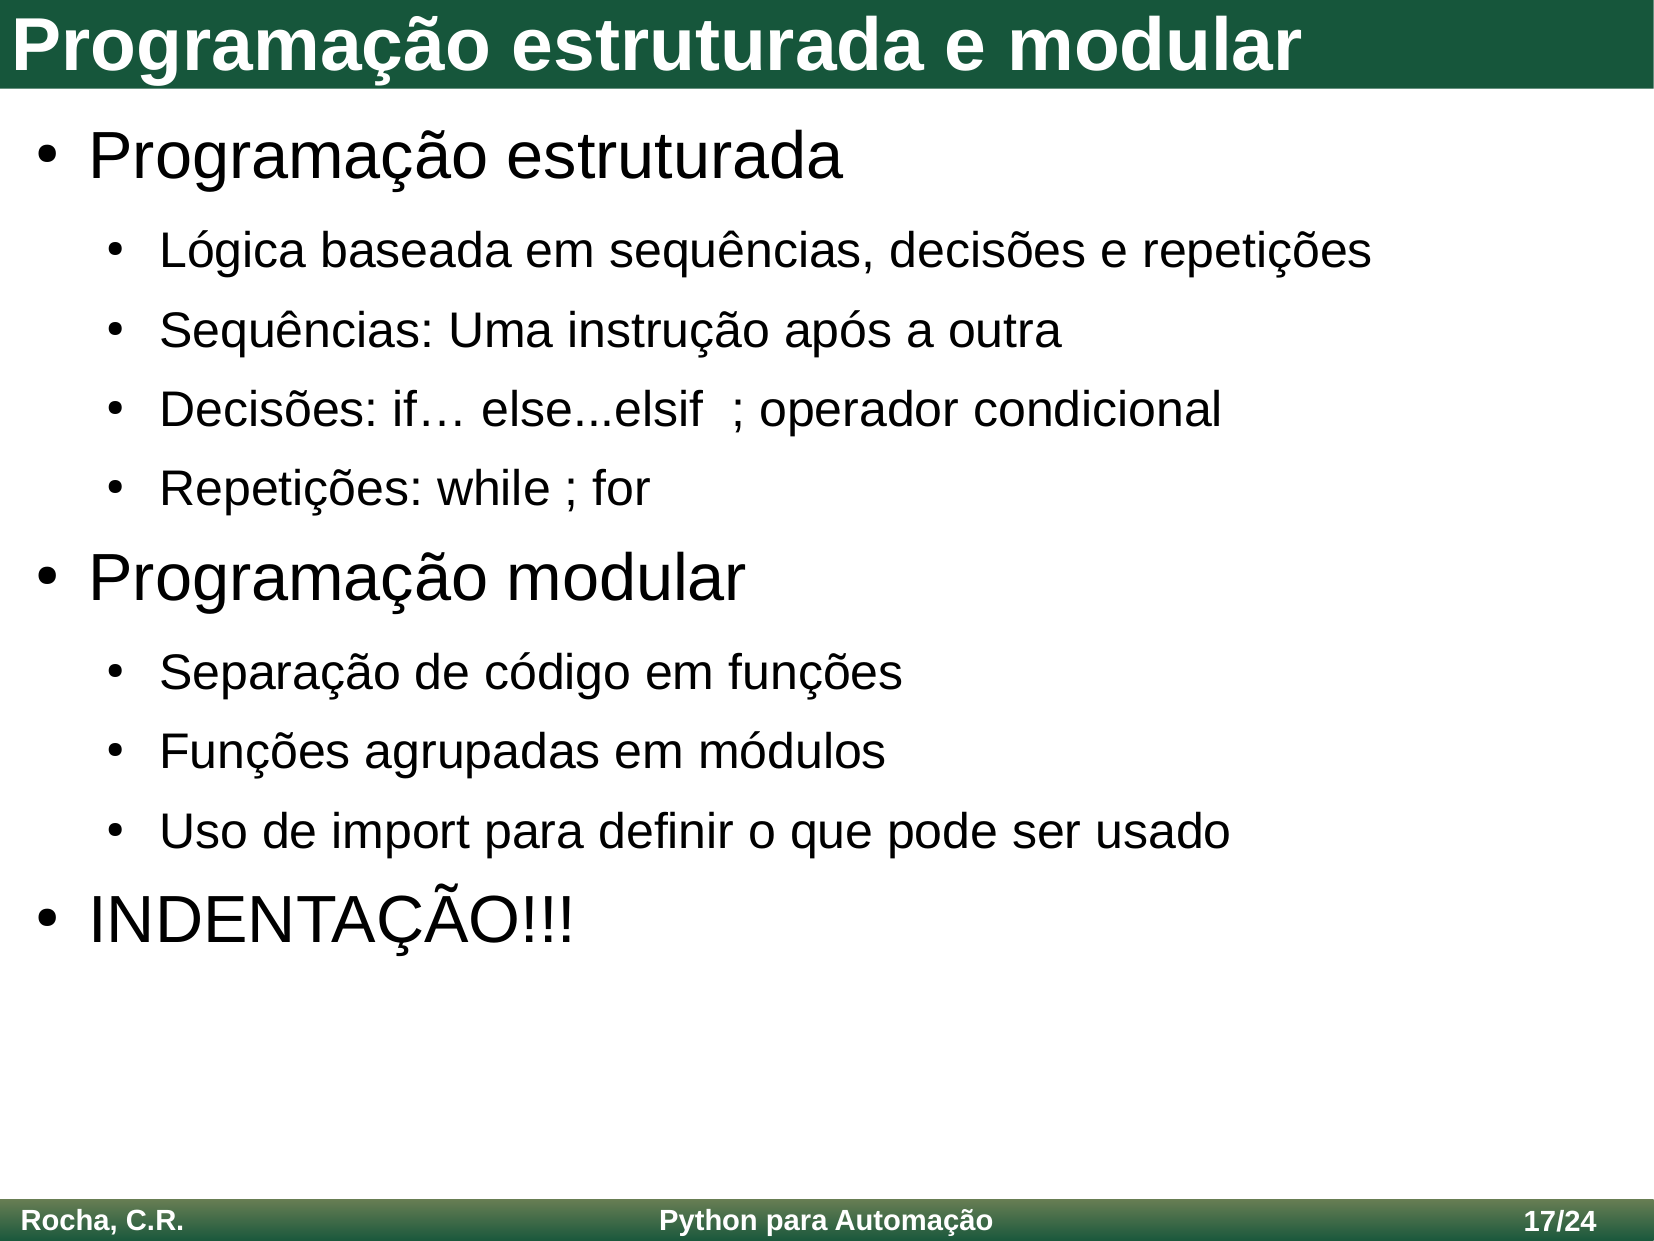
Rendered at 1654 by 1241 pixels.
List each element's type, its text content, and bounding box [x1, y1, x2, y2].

title Programação estruturada e modular [11, 0, 1625, 89]
list Programação estruturada Lógica baseada em sequências, decisões e repetições Sequências: Uma instrução após a outra Decisões: if… else...elsif ; operador condicional Repetições: while ; for Programação modular Separação de código em funções Funções agrupadas em módulos Uso de import para definir o que pode ser usado INDENTAÇÃO!!! [17, 118, 1625, 1152]
